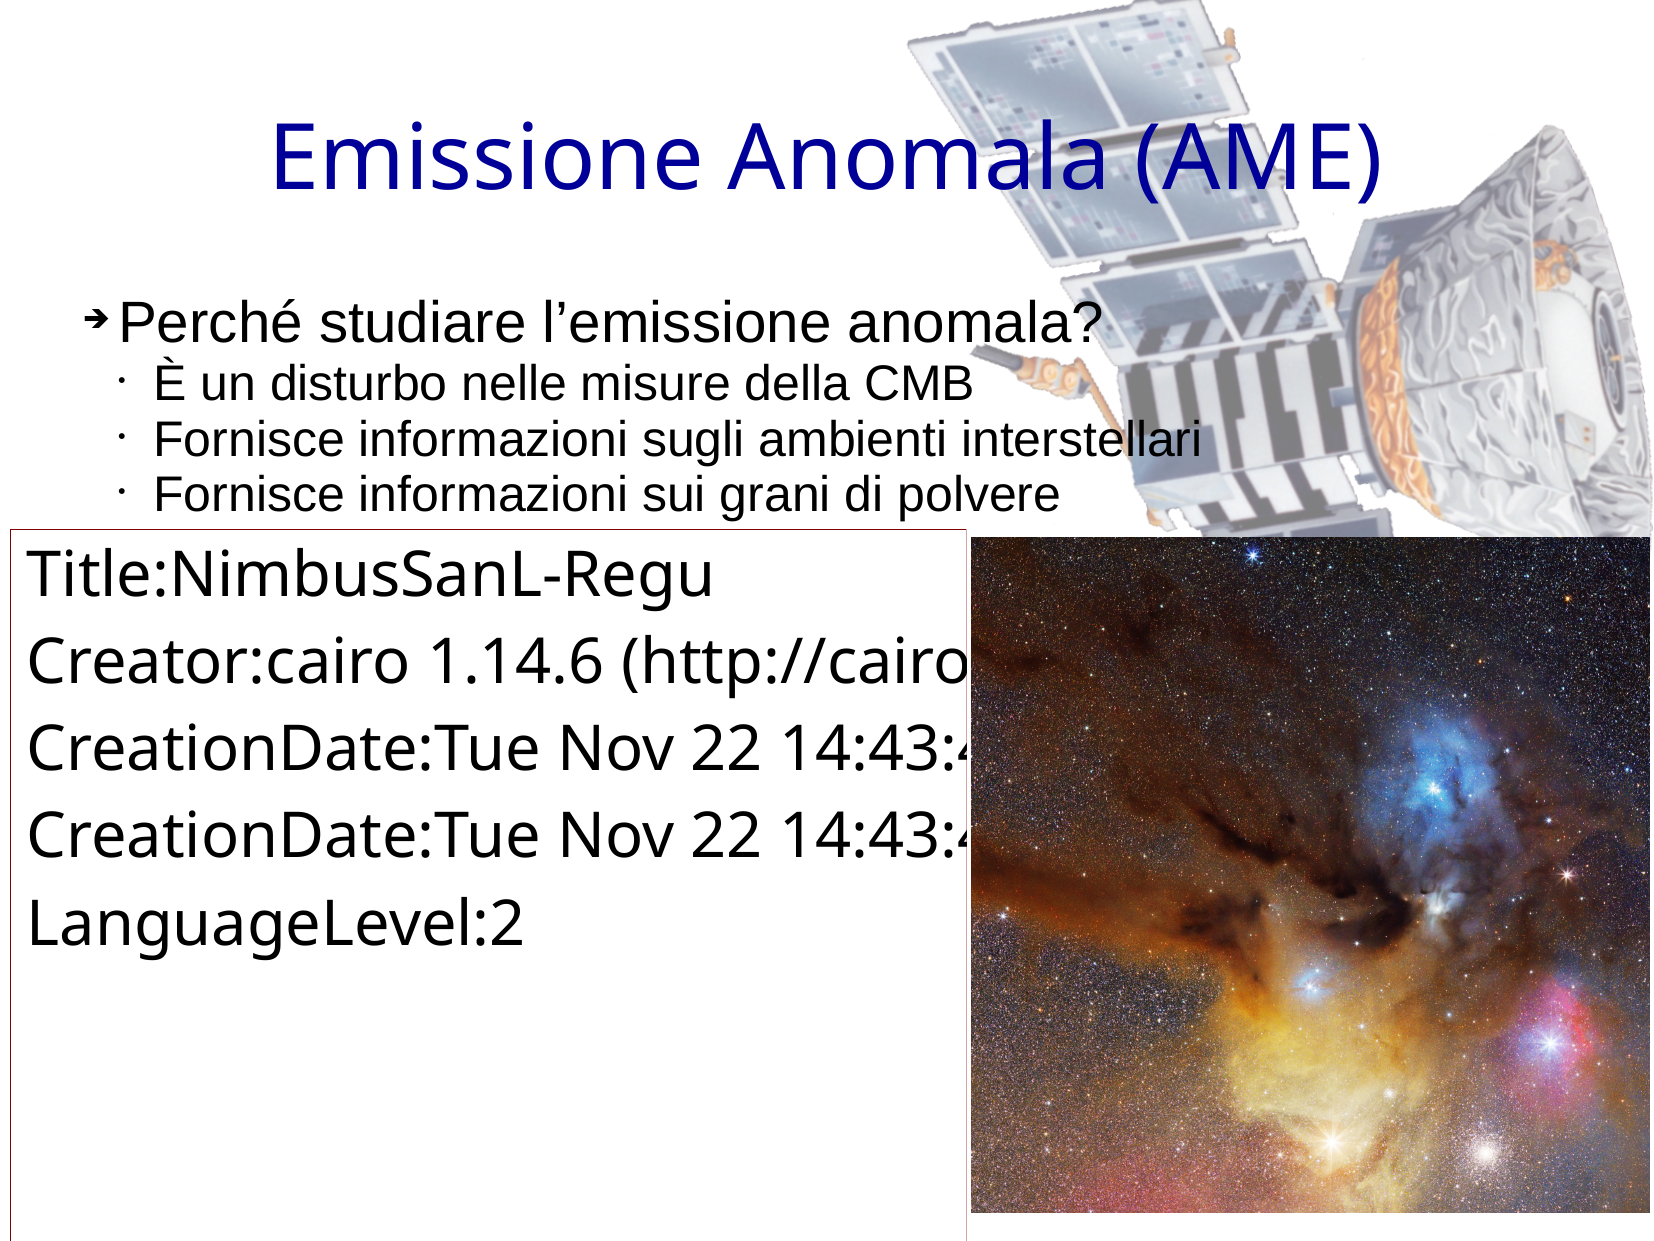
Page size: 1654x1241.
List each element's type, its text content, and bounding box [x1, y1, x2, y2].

text_box Perché studiare l’emissione anomala? È un disturbo nelle misure della CMB Fornisce informazioni sugli ambienti interstellari Fornisce informazioni sui grani di polvere [82, 290, 1571, 697]
picture [6, 0, 1653, 1241]
title Emissione Anomala (AME) [82, 49, 1571, 257]
